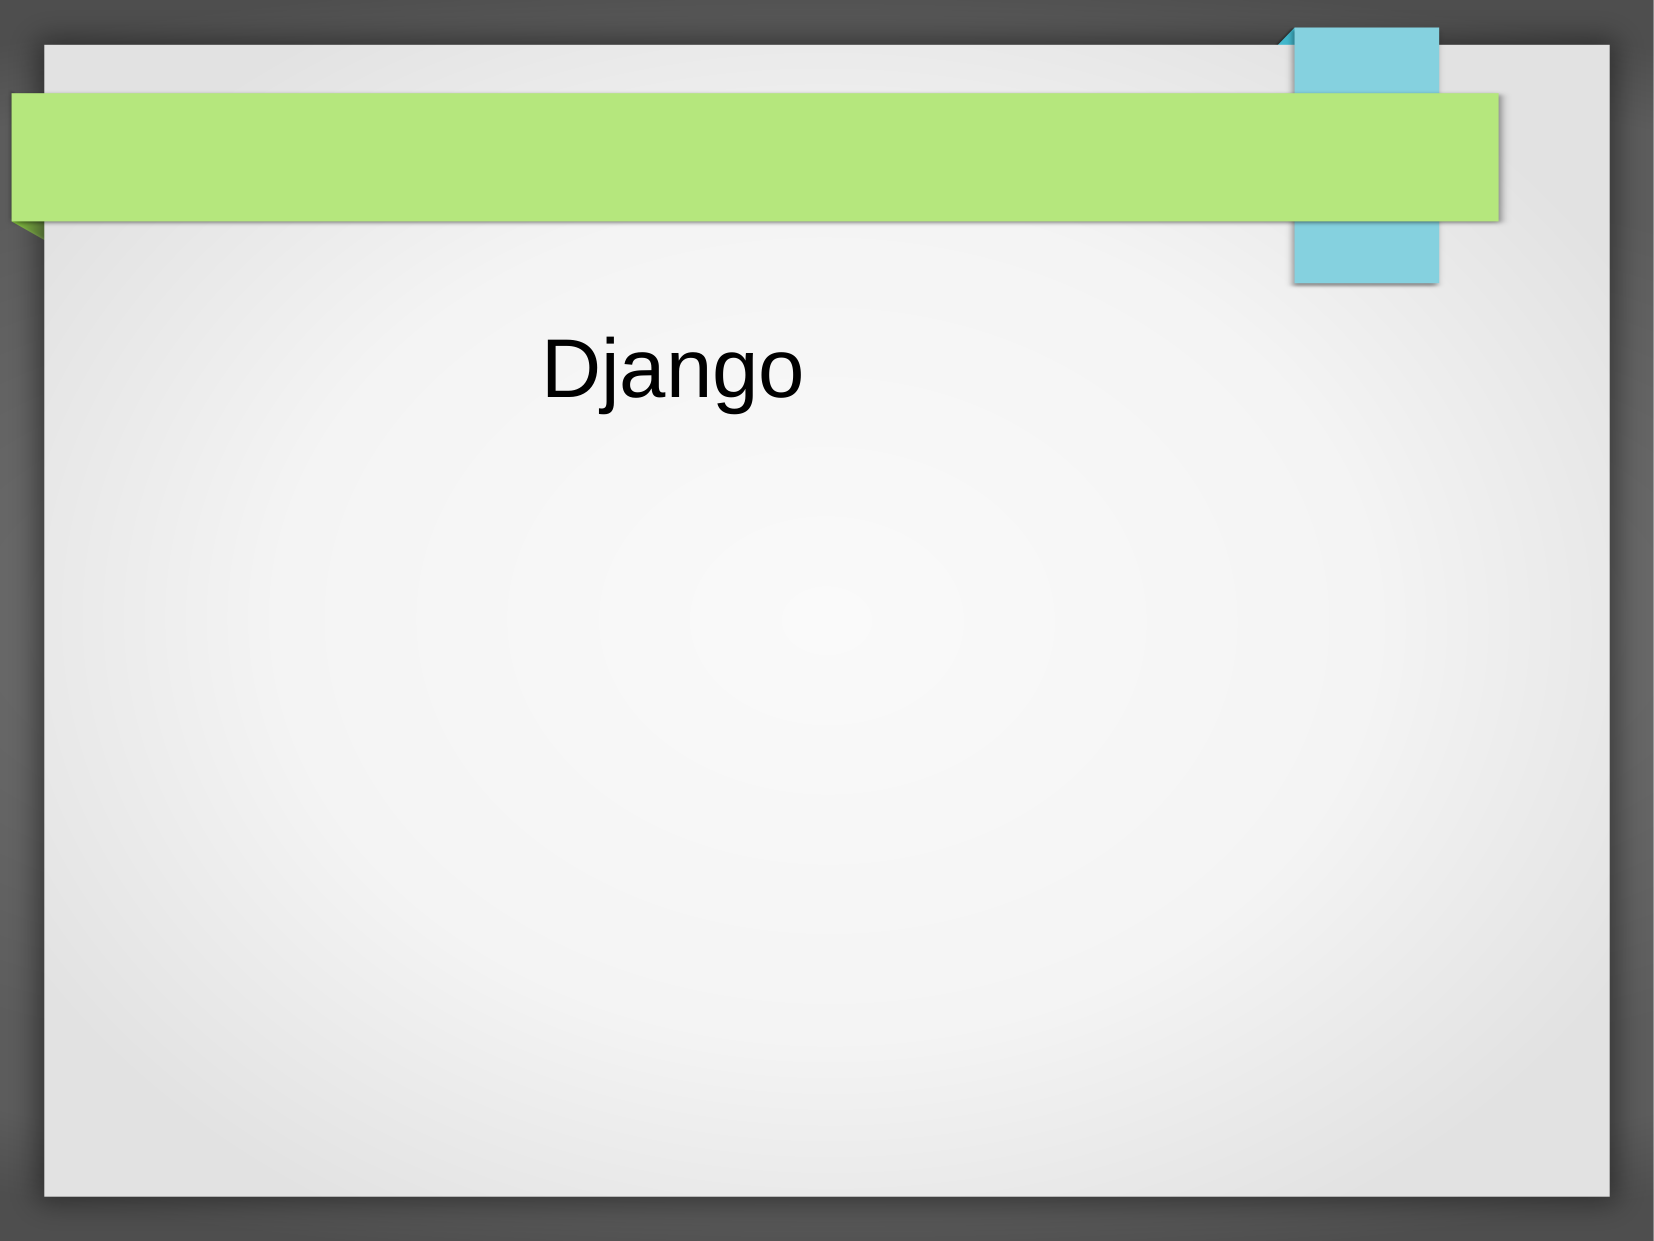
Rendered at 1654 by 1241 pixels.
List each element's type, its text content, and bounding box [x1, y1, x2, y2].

subtitle Django [82, 94, 1264, 643]
picture [0, 0, 1654, 1241]
